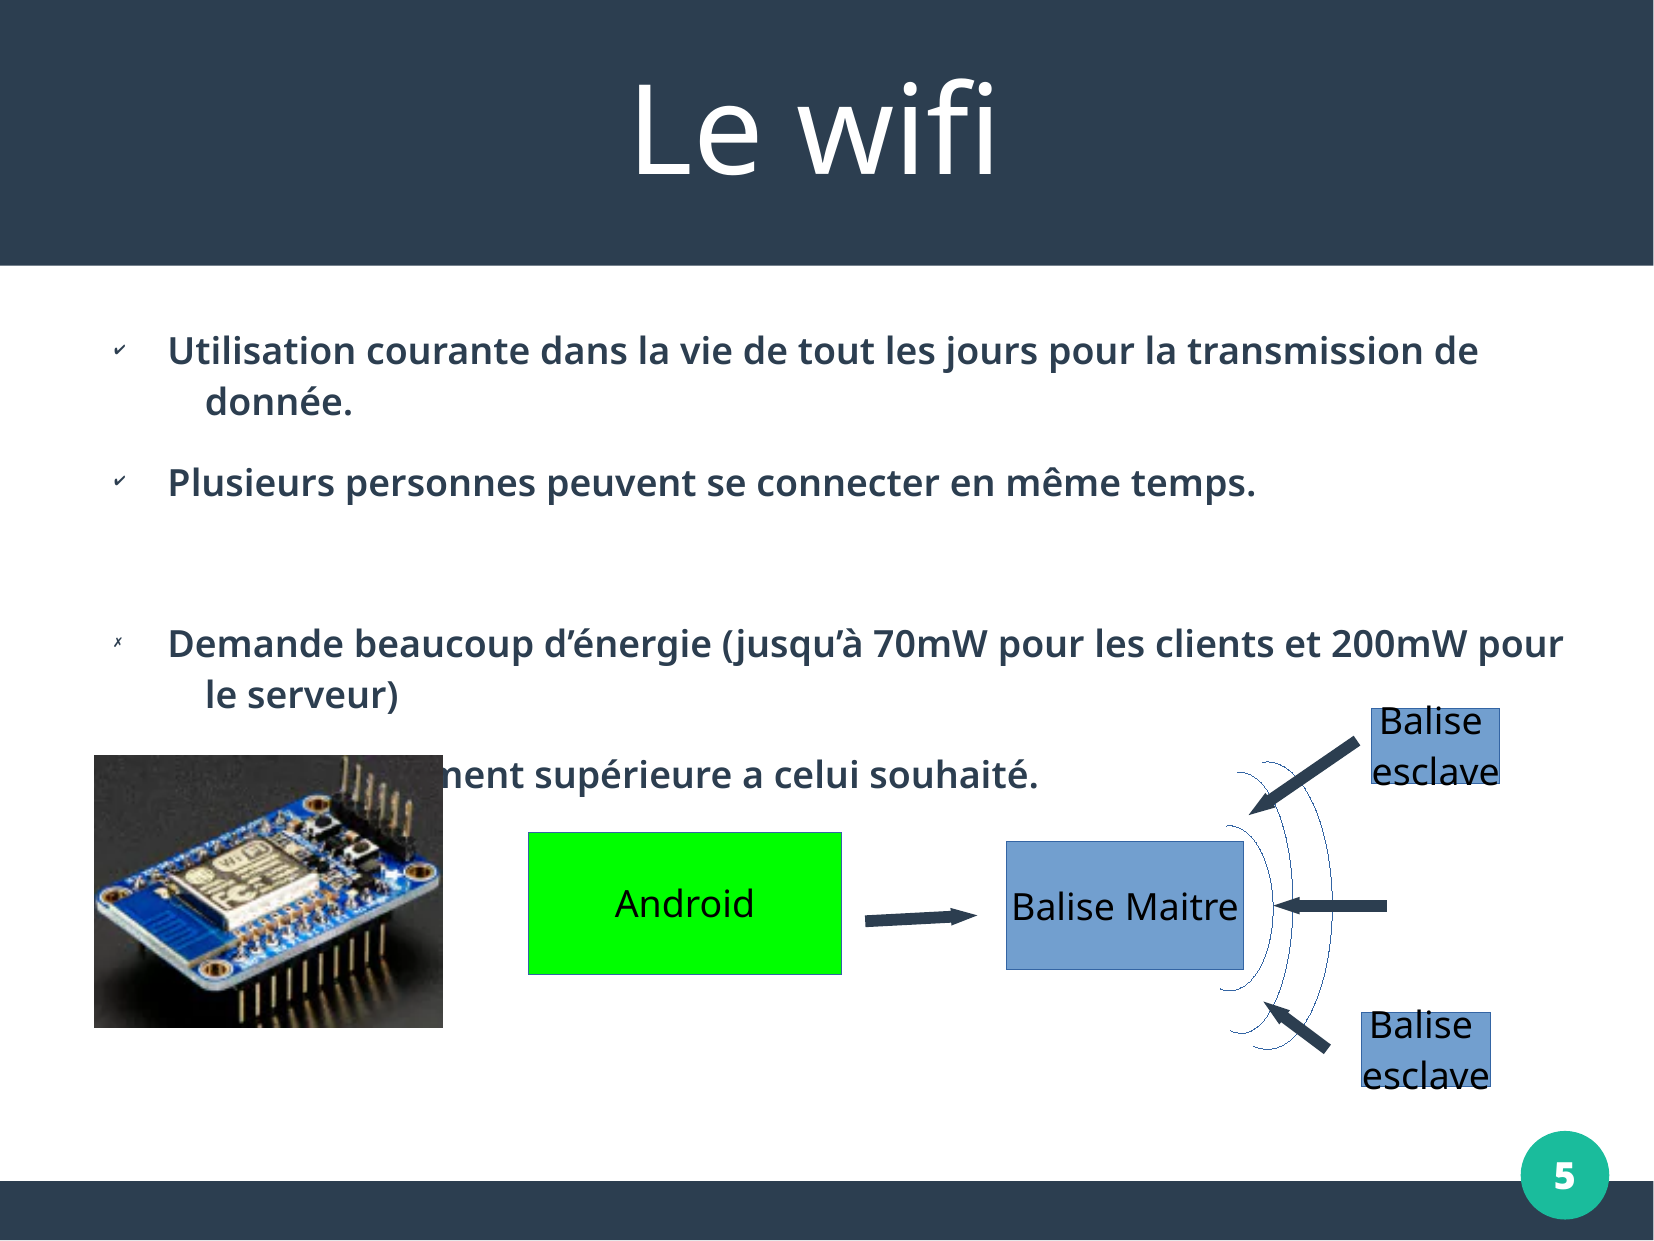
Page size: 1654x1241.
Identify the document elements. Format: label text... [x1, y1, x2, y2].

picture [94, 755, 443, 1028]
text_box Android [528, 832, 842, 975]
text_box Balise Maitre [1006, 841, 1244, 970]
text_box Balise esclave [1361, 1012, 1491, 1087]
text_box Le wifi [23, 40, 1607, 213]
text_box Balise esclave [1371, 708, 1500, 784]
list Utilisation courante dans la vie de tout les jours pour la transmission de donnée. Plusieurs personnes peuvent se connecter en même temps. Demande beaucoup d’énergie (jusqu’à 70mW pour les clients et 200mW pour le serveur) Un débit largement supérieure a celui souhaité. [59, 324, 1595, 1152]
